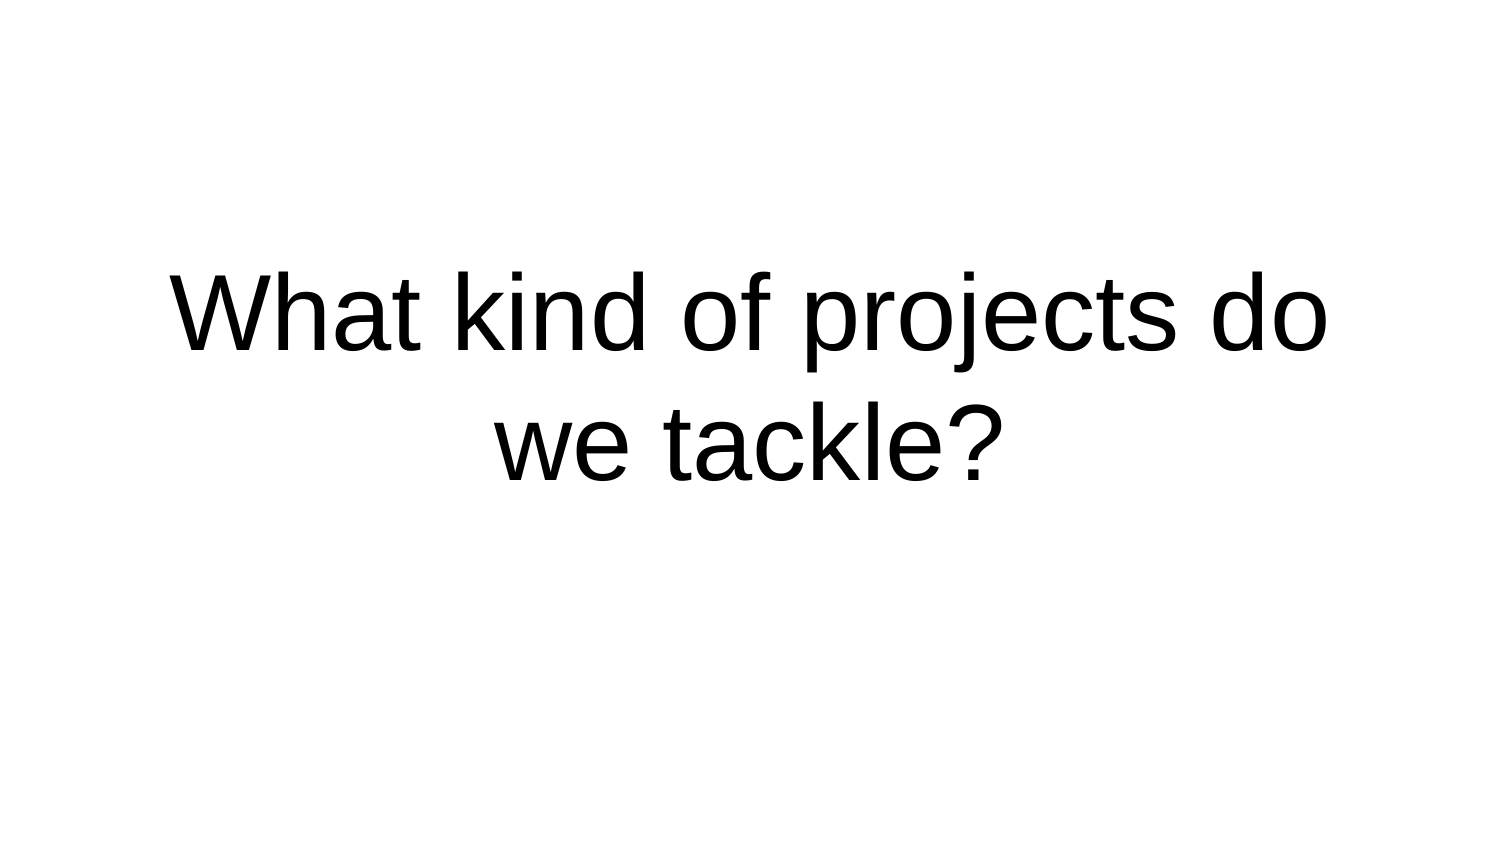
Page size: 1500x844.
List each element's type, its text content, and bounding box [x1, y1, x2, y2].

title What kind of projects do we tackle? [112, 326, 1388, 517]
